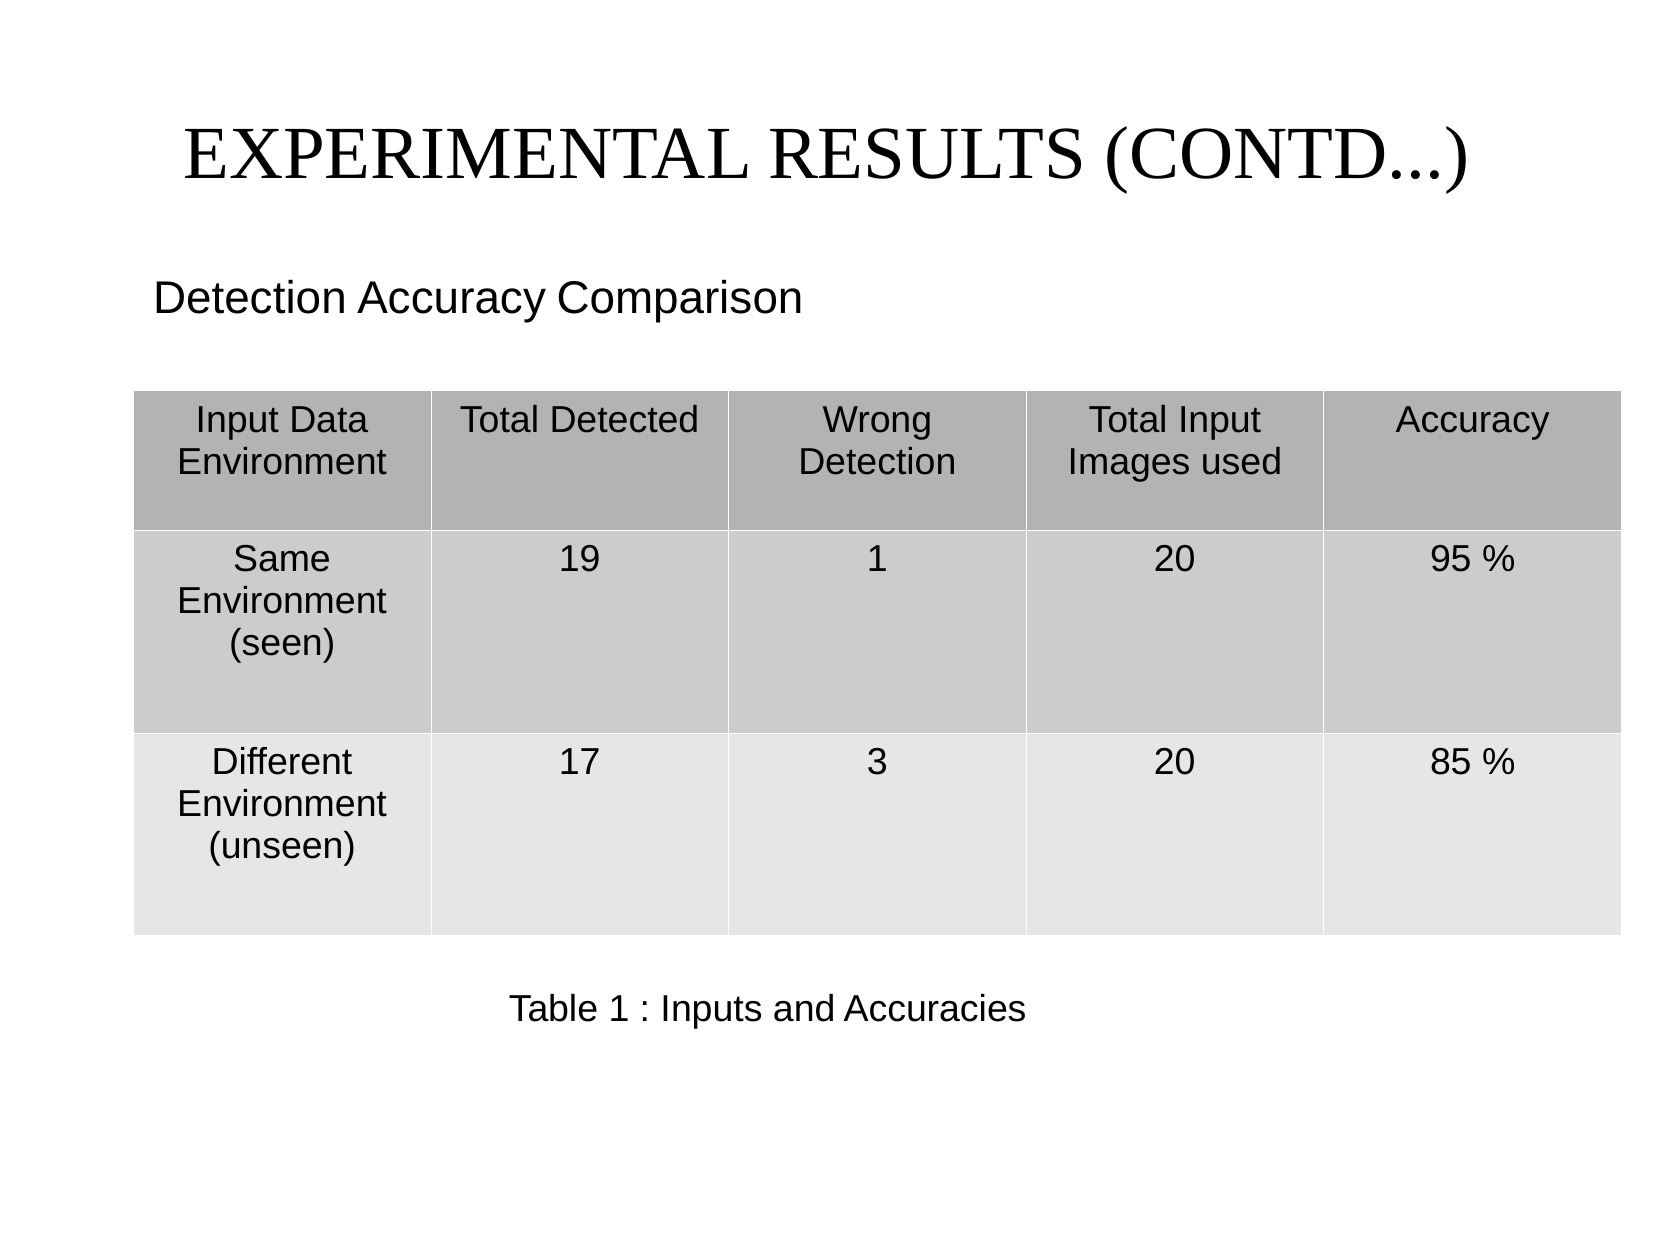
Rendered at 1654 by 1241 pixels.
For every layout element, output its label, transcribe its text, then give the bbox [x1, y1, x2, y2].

table_cell 85 % [1324, 734, 1621, 935]
text_box Table 1 : Inputs and Accuracies [413, 980, 1123, 1038]
table_header Input Data Environment [134, 391, 431, 530]
table_cell 20 [1027, 734, 1323, 935]
table_header Wrong Detection [729, 391, 1026, 530]
table_cell 17 [432, 734, 728, 935]
table_cell 95 % [1324, 531, 1621, 733]
table_header Accuracy [1324, 391, 1621, 530]
table_cell 3 [729, 734, 1026, 935]
table_cell Same Environment (seen) [134, 531, 431, 733]
text_box Detection Accuracy Comparison [0, 264, 969, 331]
table_header Total Input Images used [1027, 391, 1323, 530]
table_cell 1 [729, 531, 1026, 733]
table_cell Different Environment (unseen) [134, 734, 431, 935]
title EXPERIMENTAL RESULTS (CONTD...) [82, 49, 1571, 257]
table_header Total Detected [432, 391, 728, 530]
table_cell 20 [1027, 531, 1323, 733]
table_cell 19 [432, 531, 728, 733]
